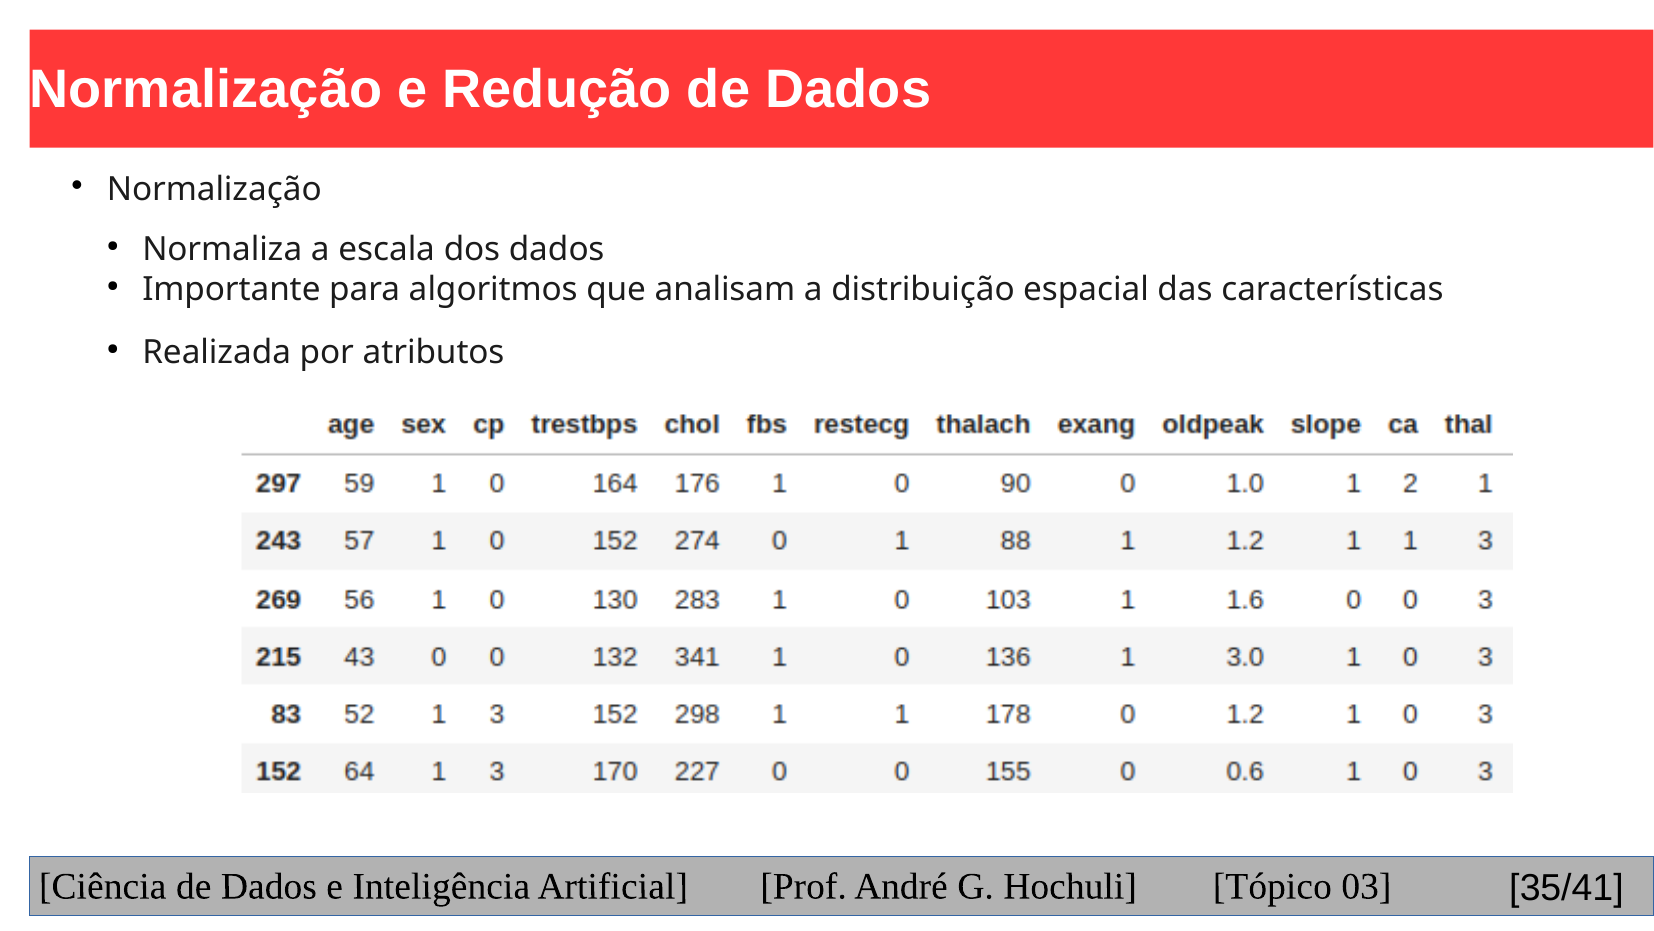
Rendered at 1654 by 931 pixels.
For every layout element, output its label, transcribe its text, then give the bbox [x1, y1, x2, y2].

text_box Normalização Normaliza a escala dos dados Importante para algoritmos que analisam a distribuição espacial das características Realizada por atributos [56, 89, 1595, 931]
picture [236, 413, 1513, 793]
title Normalização e Redução de Dados [29, 29, 1654, 148]
